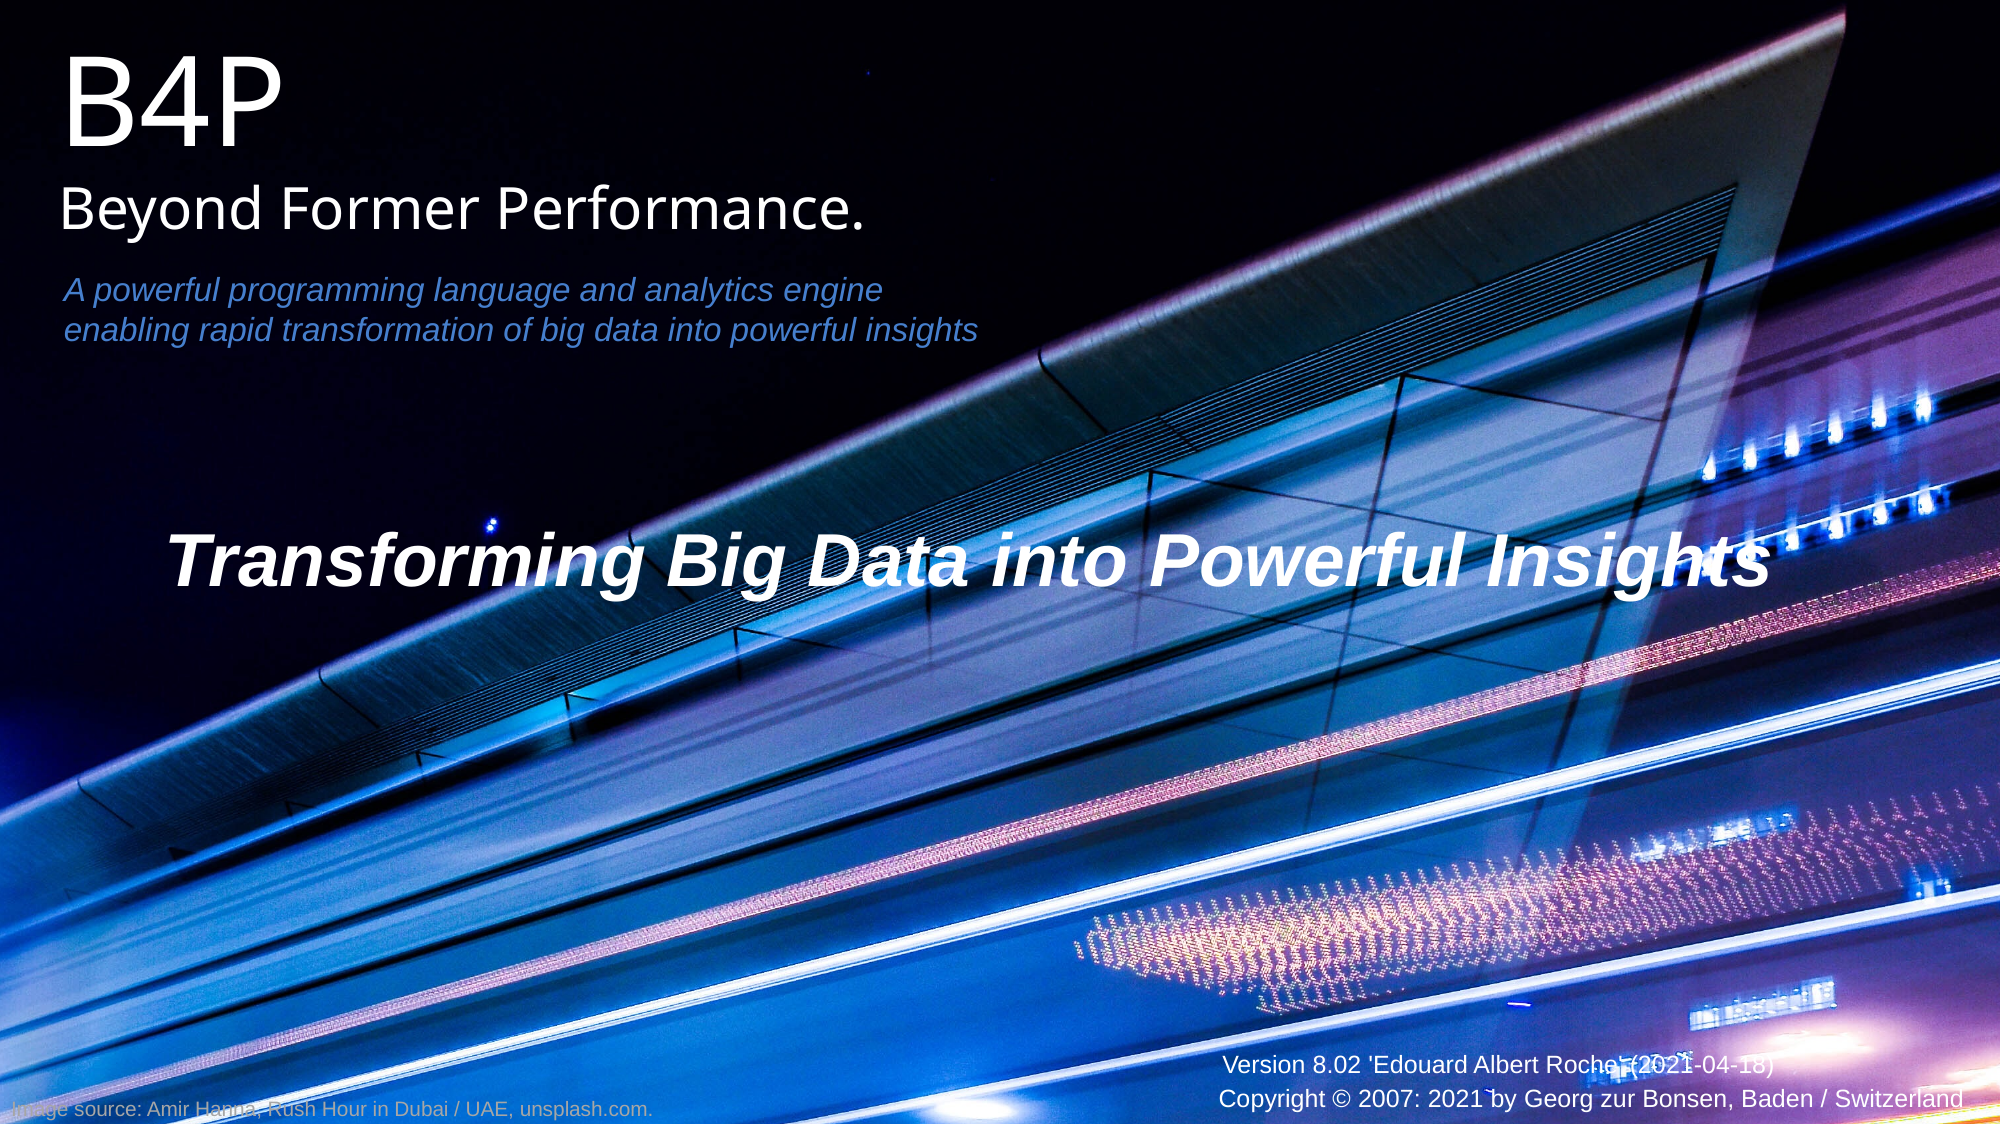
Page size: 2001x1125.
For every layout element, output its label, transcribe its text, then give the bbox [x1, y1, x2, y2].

text_box Image source: Amir Hanna, Rush Hour in Dubai / UAE, unsplash.com. [5, 1094, 1104, 1122]
title B4P Beyond Former Performance. [28, 9, 1081, 263]
text_box Copyright © 2007: 2021 by Georg zur Bonsen, Baden / Switzerland [1212, 1073, 2000, 1122]
text_box Version 8.02 'Edouard Albert Roche' (2021-04-18) [1207, 1040, 1791, 1086]
text_box A powerful programming language and analytics engine enabling rapid transformation of big data into powerful insights [49, 261, 1054, 356]
picture [0, 0, 2000, 1124]
text_box Transforming Big Data into Powerful Insights [149, 503, 1810, 609]
